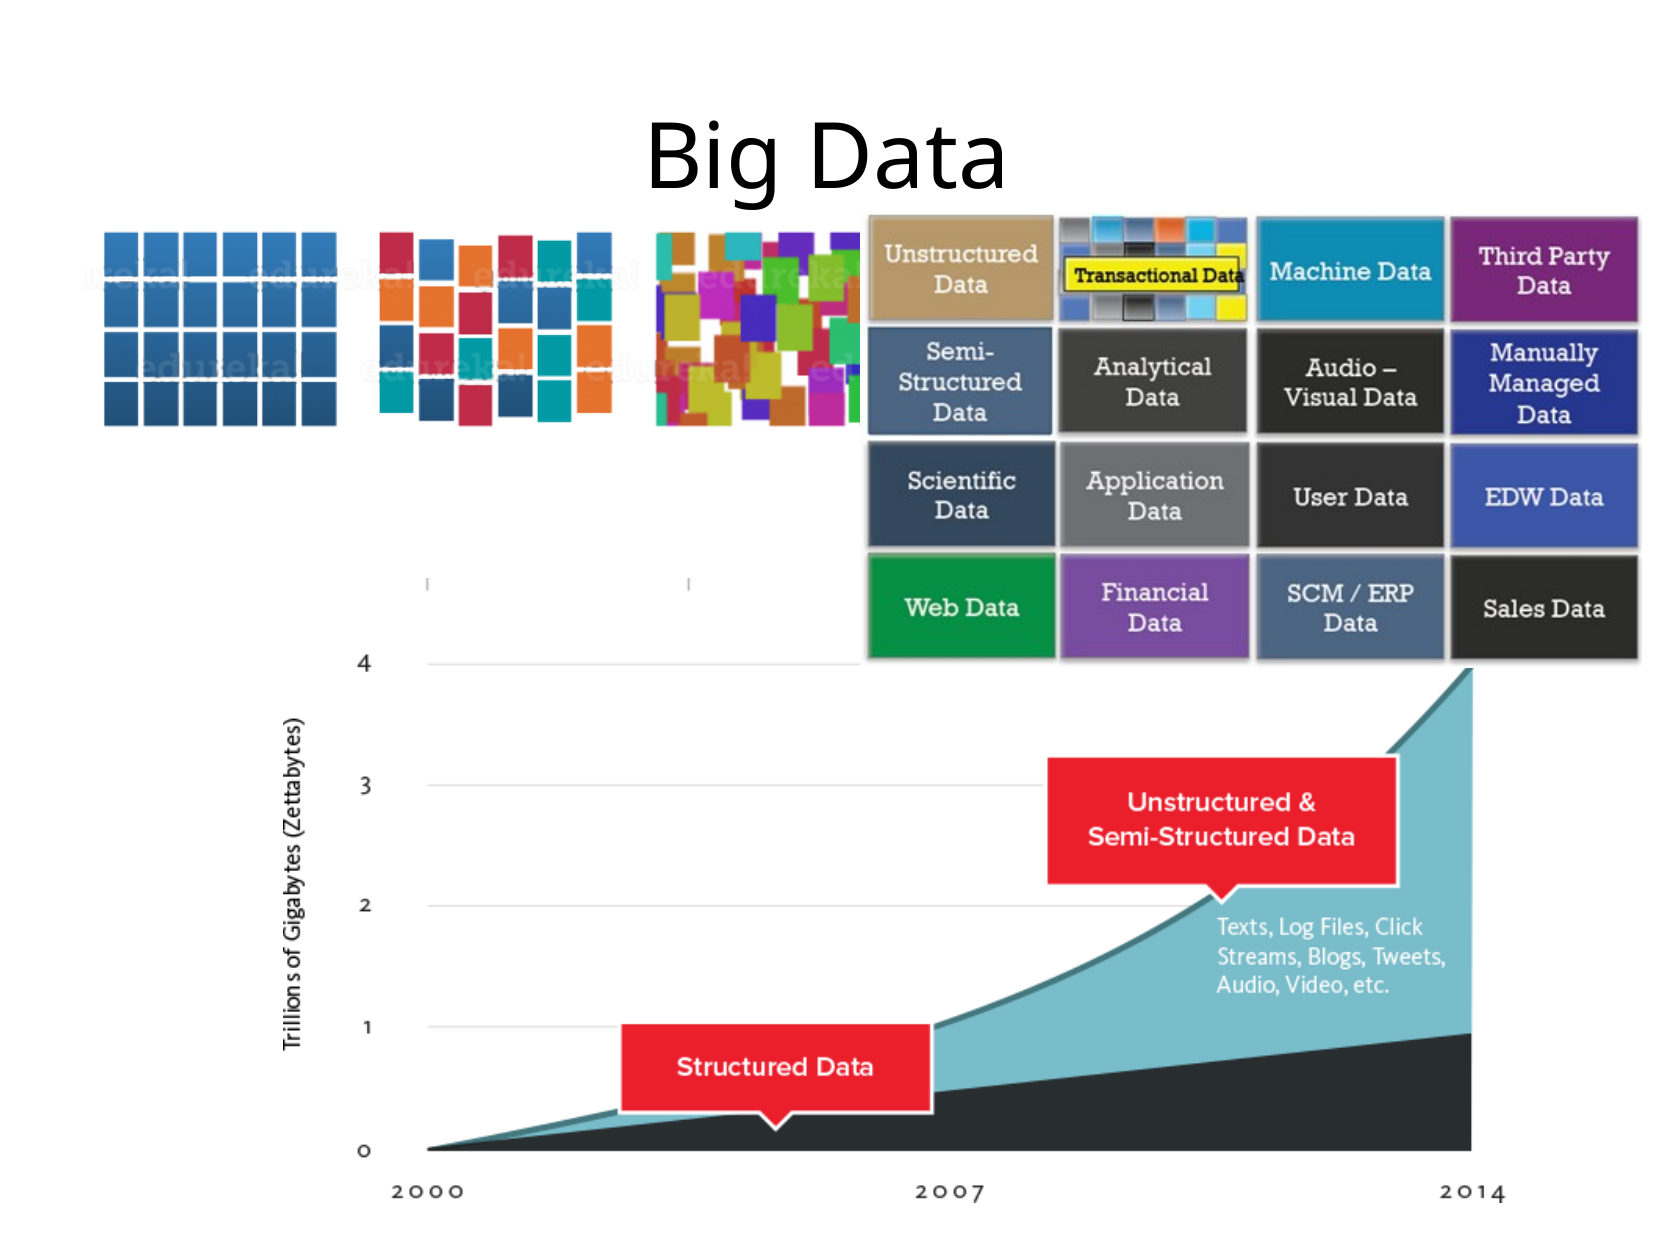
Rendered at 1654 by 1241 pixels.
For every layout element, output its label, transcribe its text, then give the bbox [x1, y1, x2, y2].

title Big Data [82, 49, 1571, 257]
picture [84, 212, 1642, 1203]
